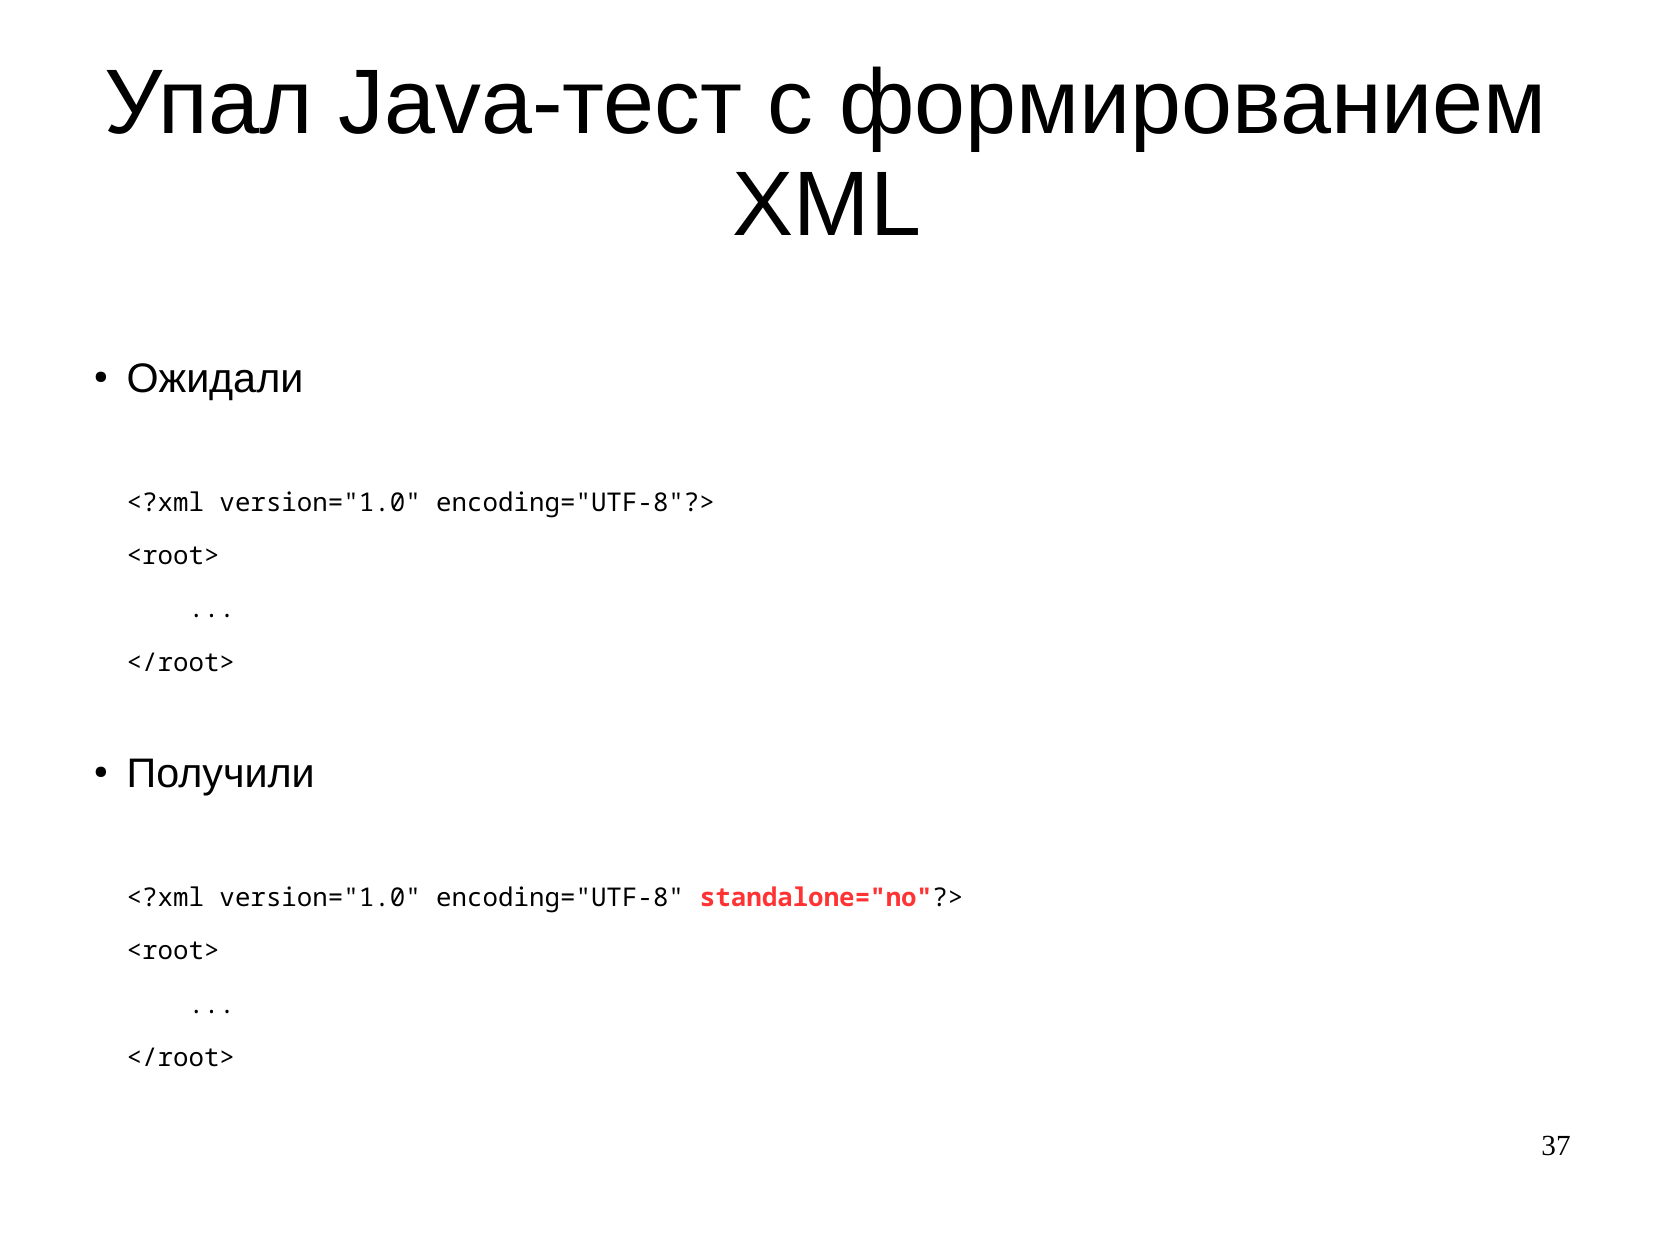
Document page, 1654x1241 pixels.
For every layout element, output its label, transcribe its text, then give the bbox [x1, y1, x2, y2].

list Ожидали <?xml version="1.0" encoding="UTF-8"?> <root> ... </root> Получили <?xml version="1.0" encoding="UTF-8" standalone="no"?> <root> ... </root> [82, 355, 1571, 1075]
title Упал Java-тест с формированием XML [82, 49, 1571, 257]
